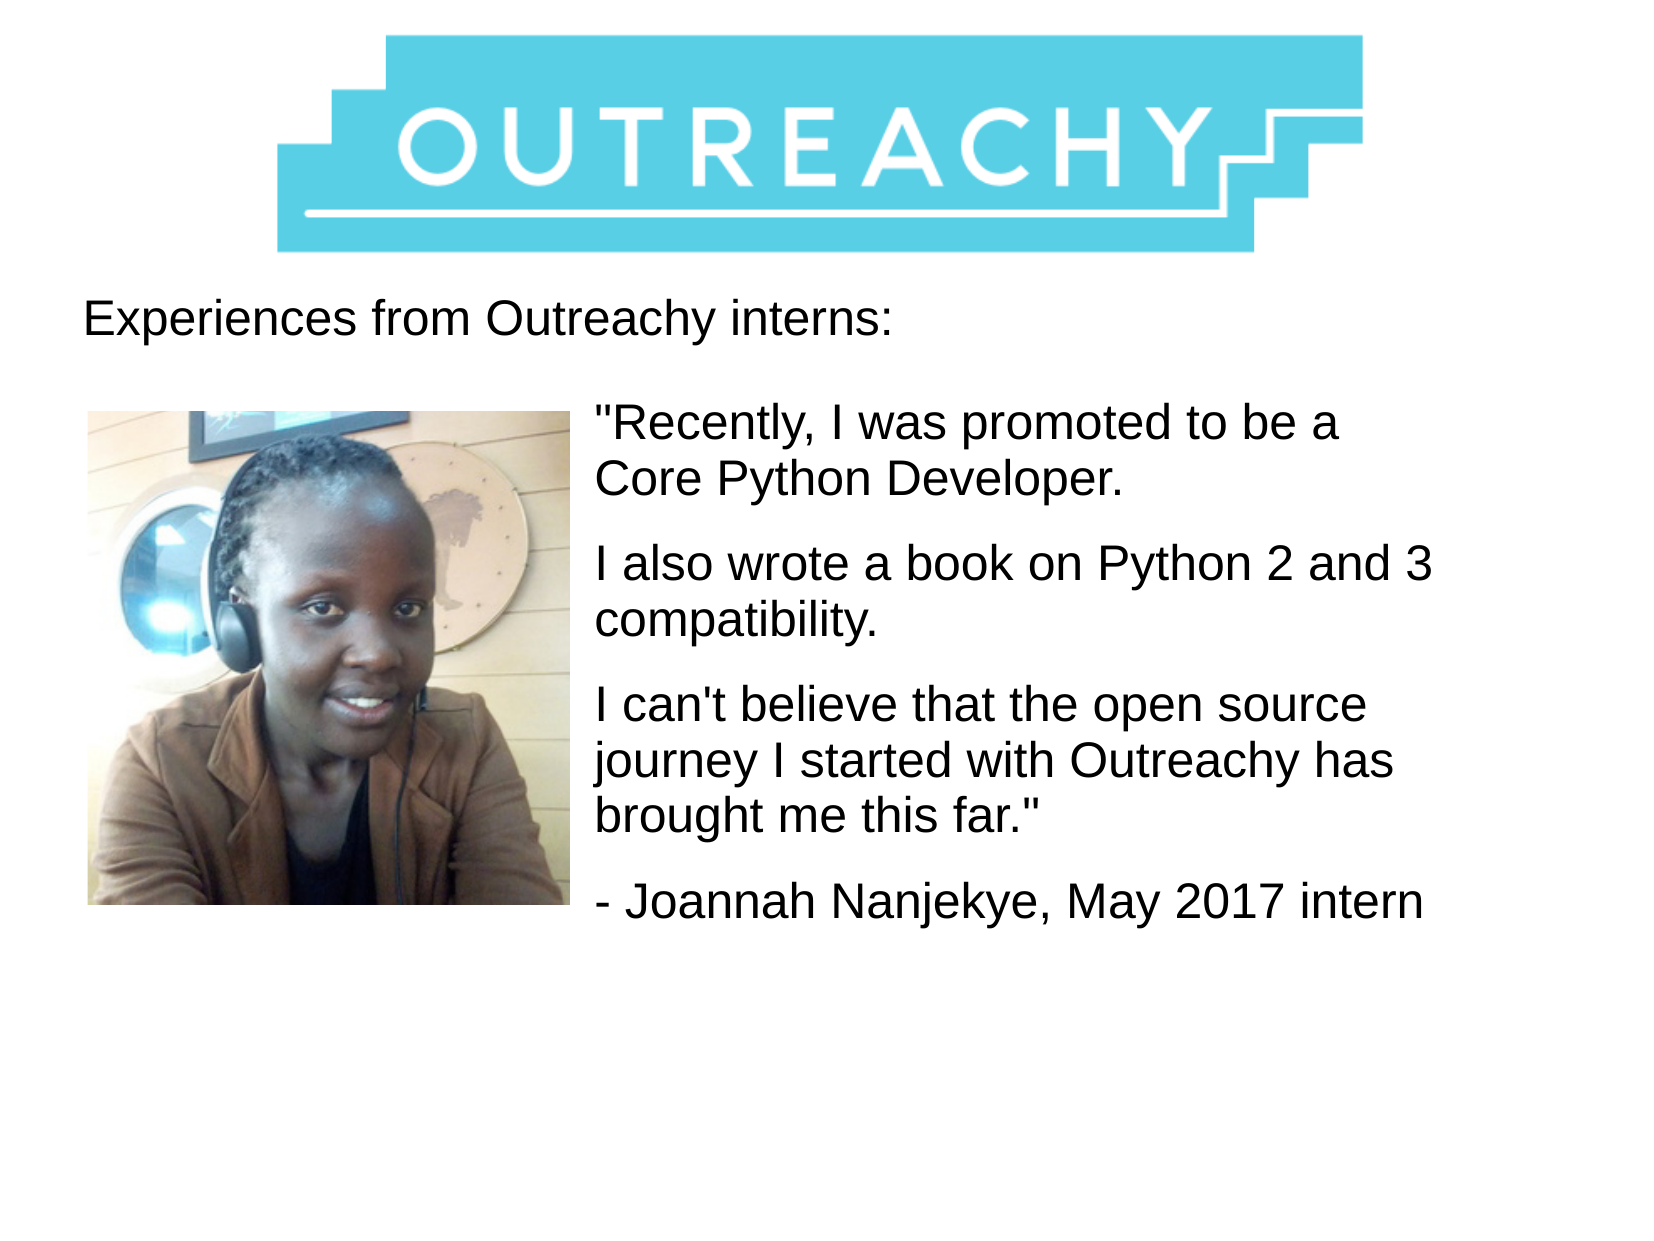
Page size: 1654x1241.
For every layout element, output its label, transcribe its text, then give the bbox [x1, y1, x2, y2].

list Experiences from Outreachy interns: [82, 290, 1561, 631]
picture [206, 15, 1447, 270]
picture [87, 411, 571, 905]
text_box "Recently, I was promoted to be a Core Python Developer. I also wrote a book on Python 2 and 3 compatibility. I can't believe that the open source journey I started with Outreachy has brought me this far." - Joannah Nanjekye, May 2017 intern [579, 386, 1540, 937]
